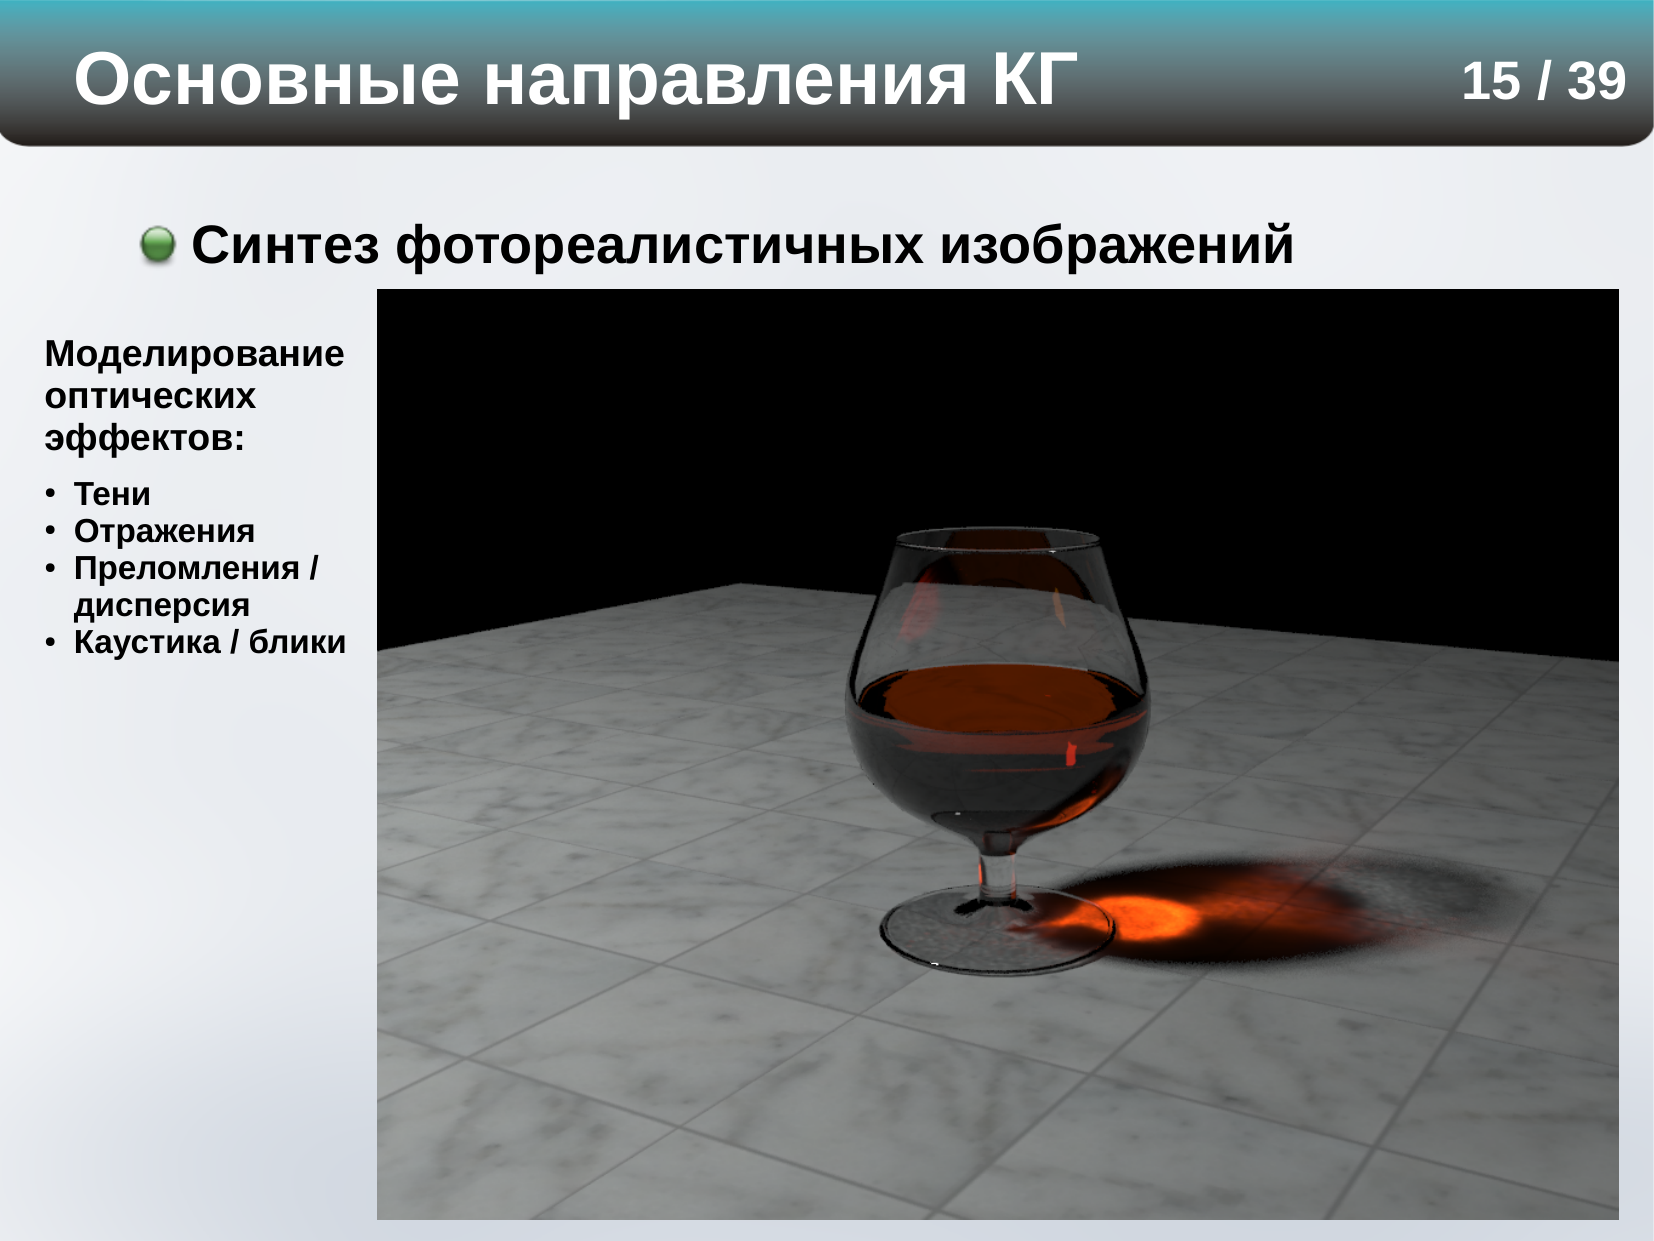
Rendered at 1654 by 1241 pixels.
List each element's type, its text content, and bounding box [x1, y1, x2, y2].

text_box Синтез фотореалистичных изображений [118, 206, 1536, 283]
picture [0, 0, 1654, 1241]
text_box <номер> / 39 [1446, 42, 1654, 179]
text_box Основные направления КГ [59, 29, 1329, 129]
text_box Моделирование оптических эффектов: Тени Отражения Преломления / дисперсия Каустика / блики [29, 324, 377, 669]
